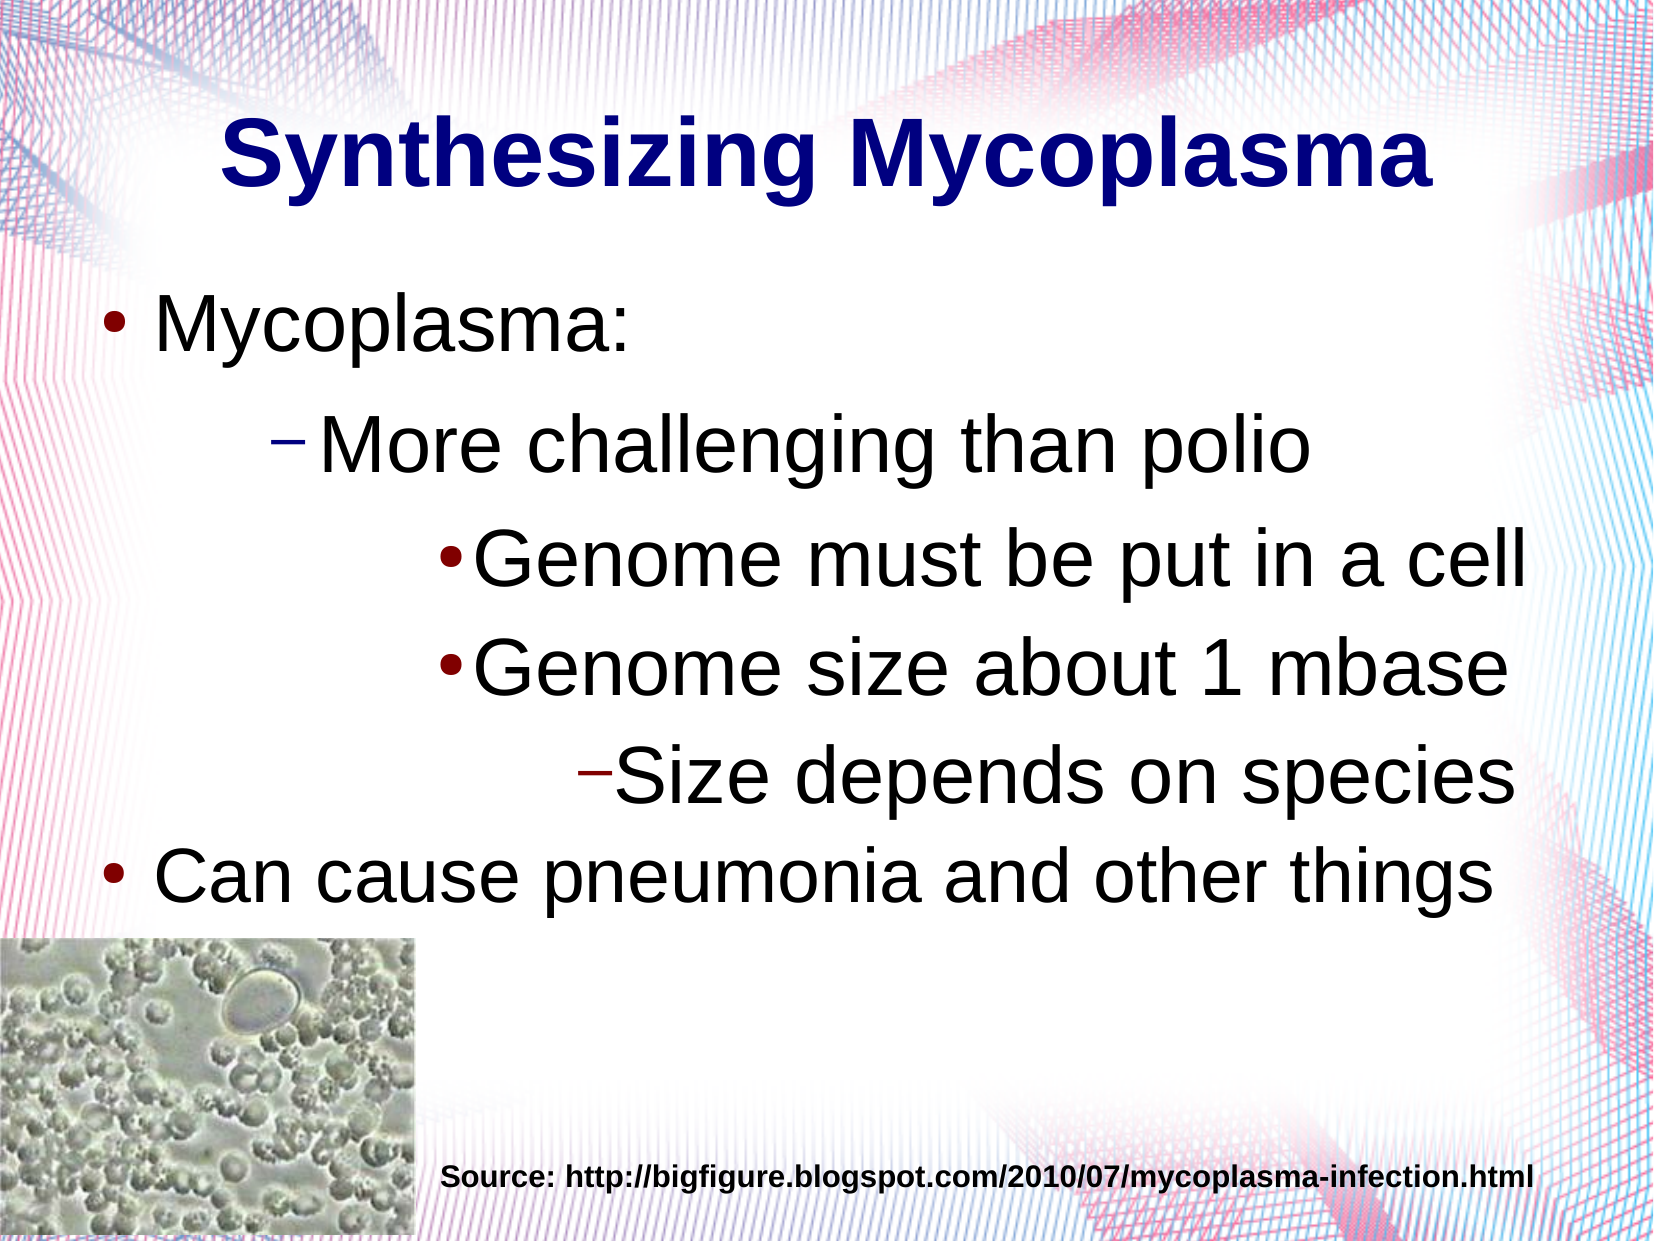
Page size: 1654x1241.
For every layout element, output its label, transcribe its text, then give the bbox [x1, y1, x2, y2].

list Mycoplasma: More challenging than polio Genome must be put in a cell Genome size about 1 mbase Size depends on species Can cause pneumonia and other things [82, 278, 1571, 1098]
text_box Source: http://bigfigure.blogspot.com/2010/07/mycoplasma-infection.html [425, 1151, 1565, 1203]
picture [0, 0, 1654, 1241]
title Synthesizing Mycoplasma [82, 49, 1571, 257]
